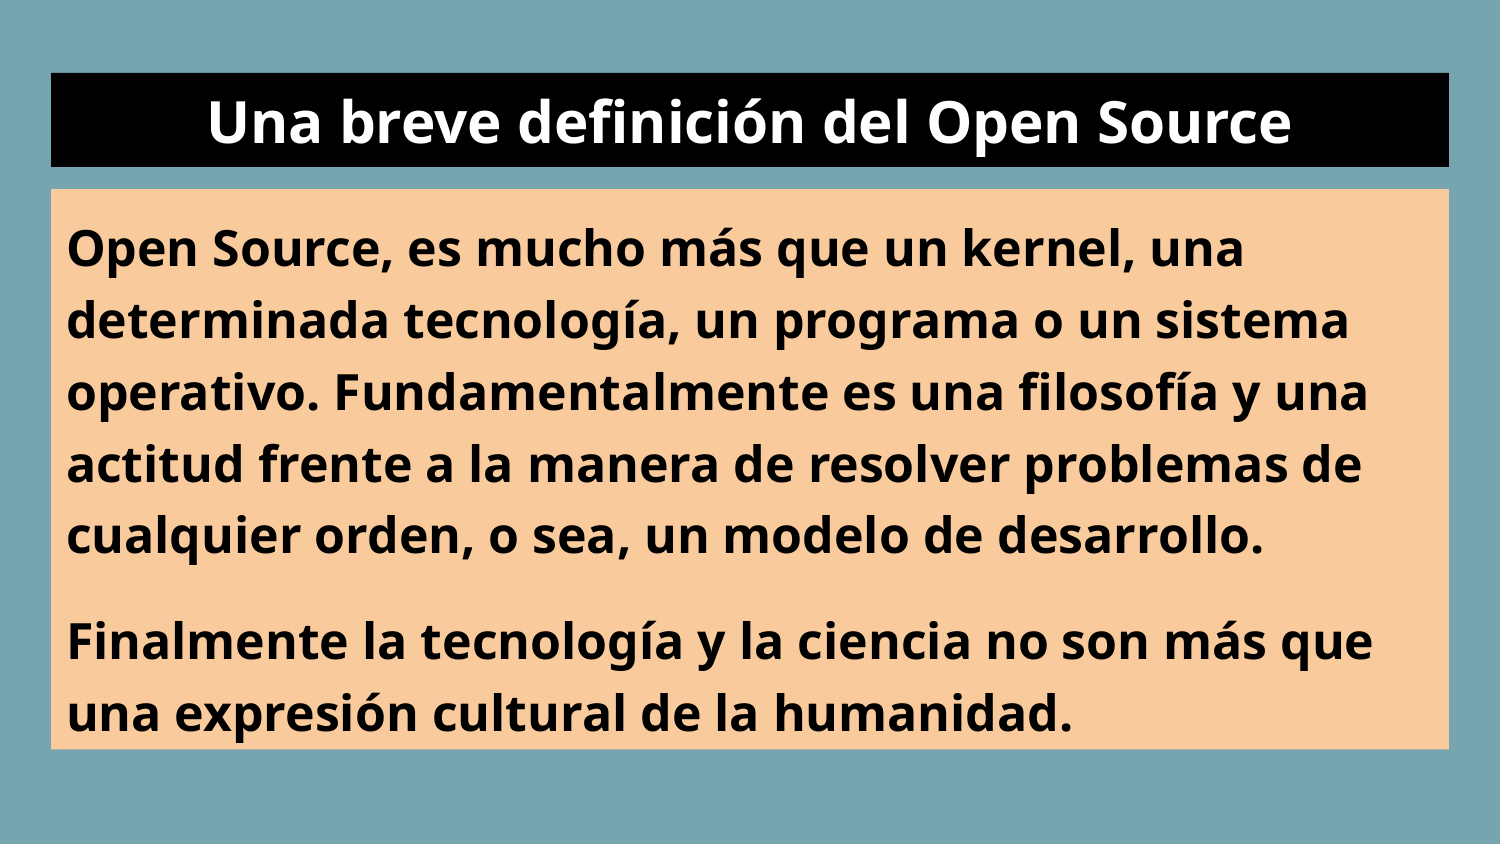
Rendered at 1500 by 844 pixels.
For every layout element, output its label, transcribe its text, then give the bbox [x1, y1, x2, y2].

list Open Source, es mucho más que un kernel, una determinada tecnología, un programa o un sistema operativo. Fundamentalmente es una filosofía y una actitud frente a la manera de resolver problemas de cualquier orden, o sea, un modelo de desarrollo. Finalmente la tecnología y la ciencia no son más que una expresión cultural de la humanidad. [51, 189, 1449, 750]
title Una breve definición del Open Source [51, 72, 1449, 167]
